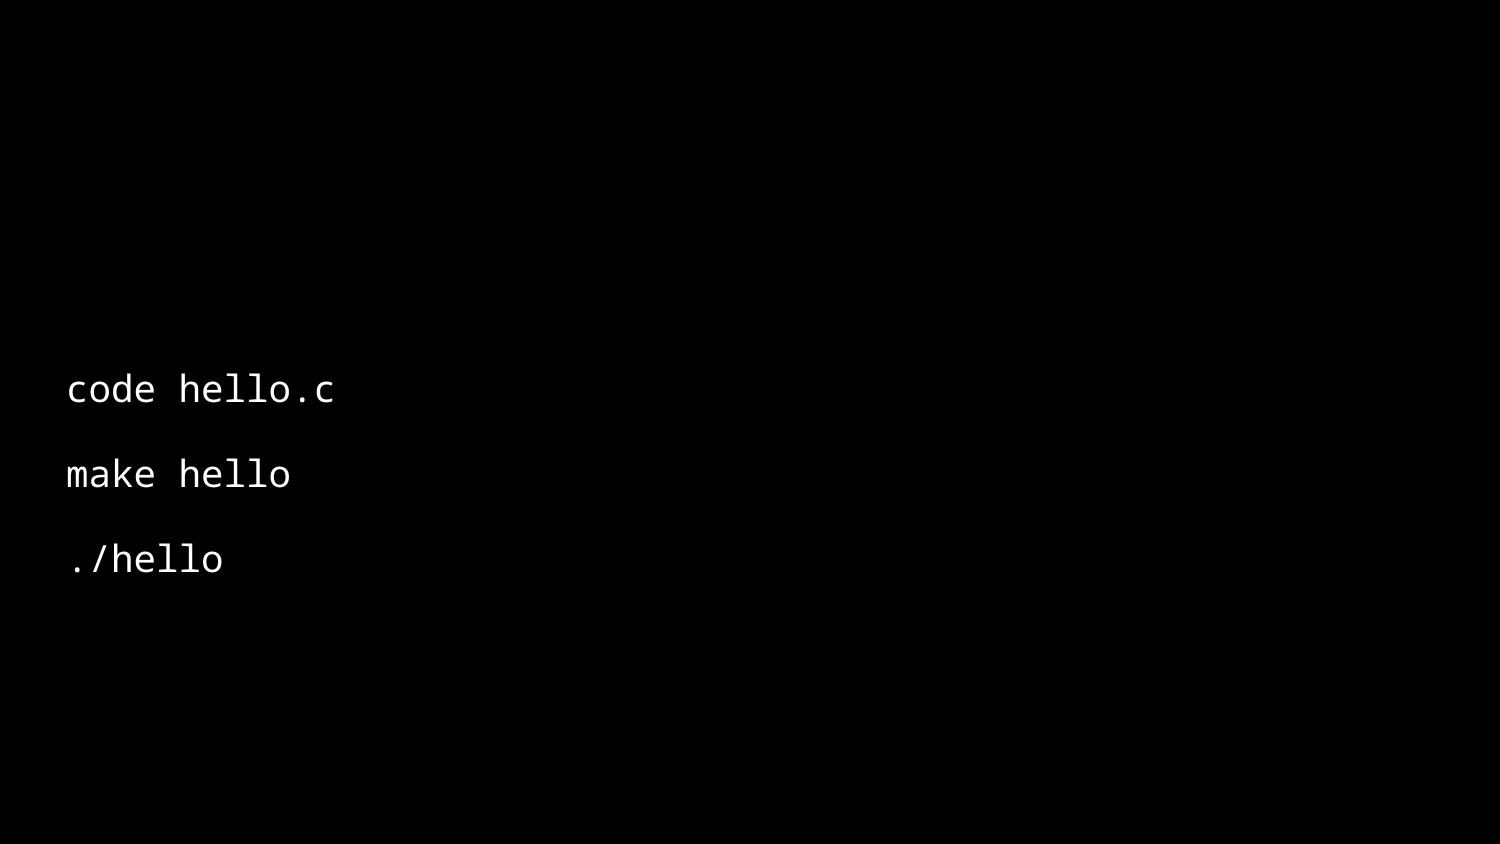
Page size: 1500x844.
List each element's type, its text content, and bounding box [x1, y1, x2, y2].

list code hello.c make hello ./hello [51, 189, 1449, 750]
